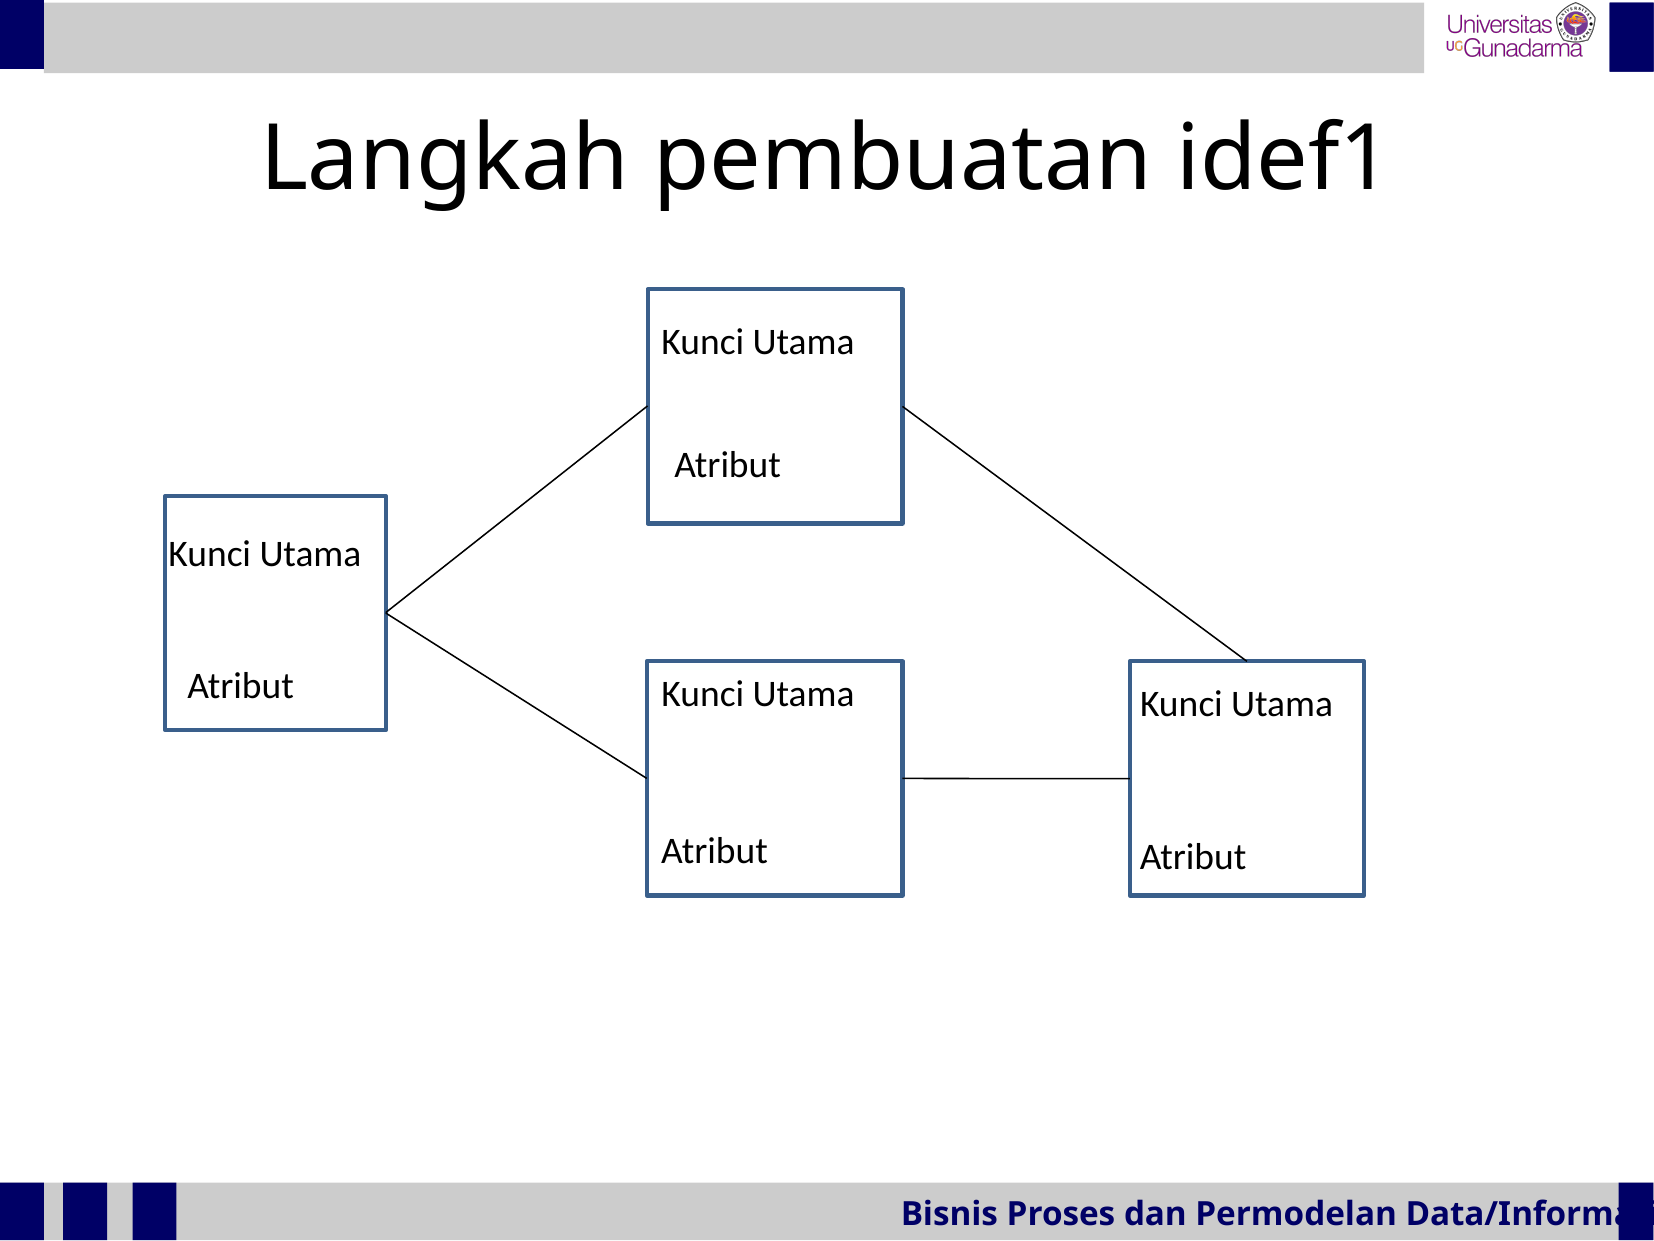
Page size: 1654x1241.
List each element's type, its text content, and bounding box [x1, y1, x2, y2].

text_box Atribut [172, 653, 338, 713]
text_box Kunci Utama [646, 661, 903, 722]
title Langkah pembuatan idef1 [82, 49, 1571, 257]
text_box Kunci Utama [153, 521, 410, 581]
text_box Kunci Utama [1125, 671, 1381, 732]
text_box Kunci Utama [646, 309, 903, 370]
text_box Atribut [1125, 824, 1291, 885]
text_box Atribut [646, 818, 812, 879]
text_box Atribut [659, 432, 825, 492]
picture [1437, 2, 1610, 62]
